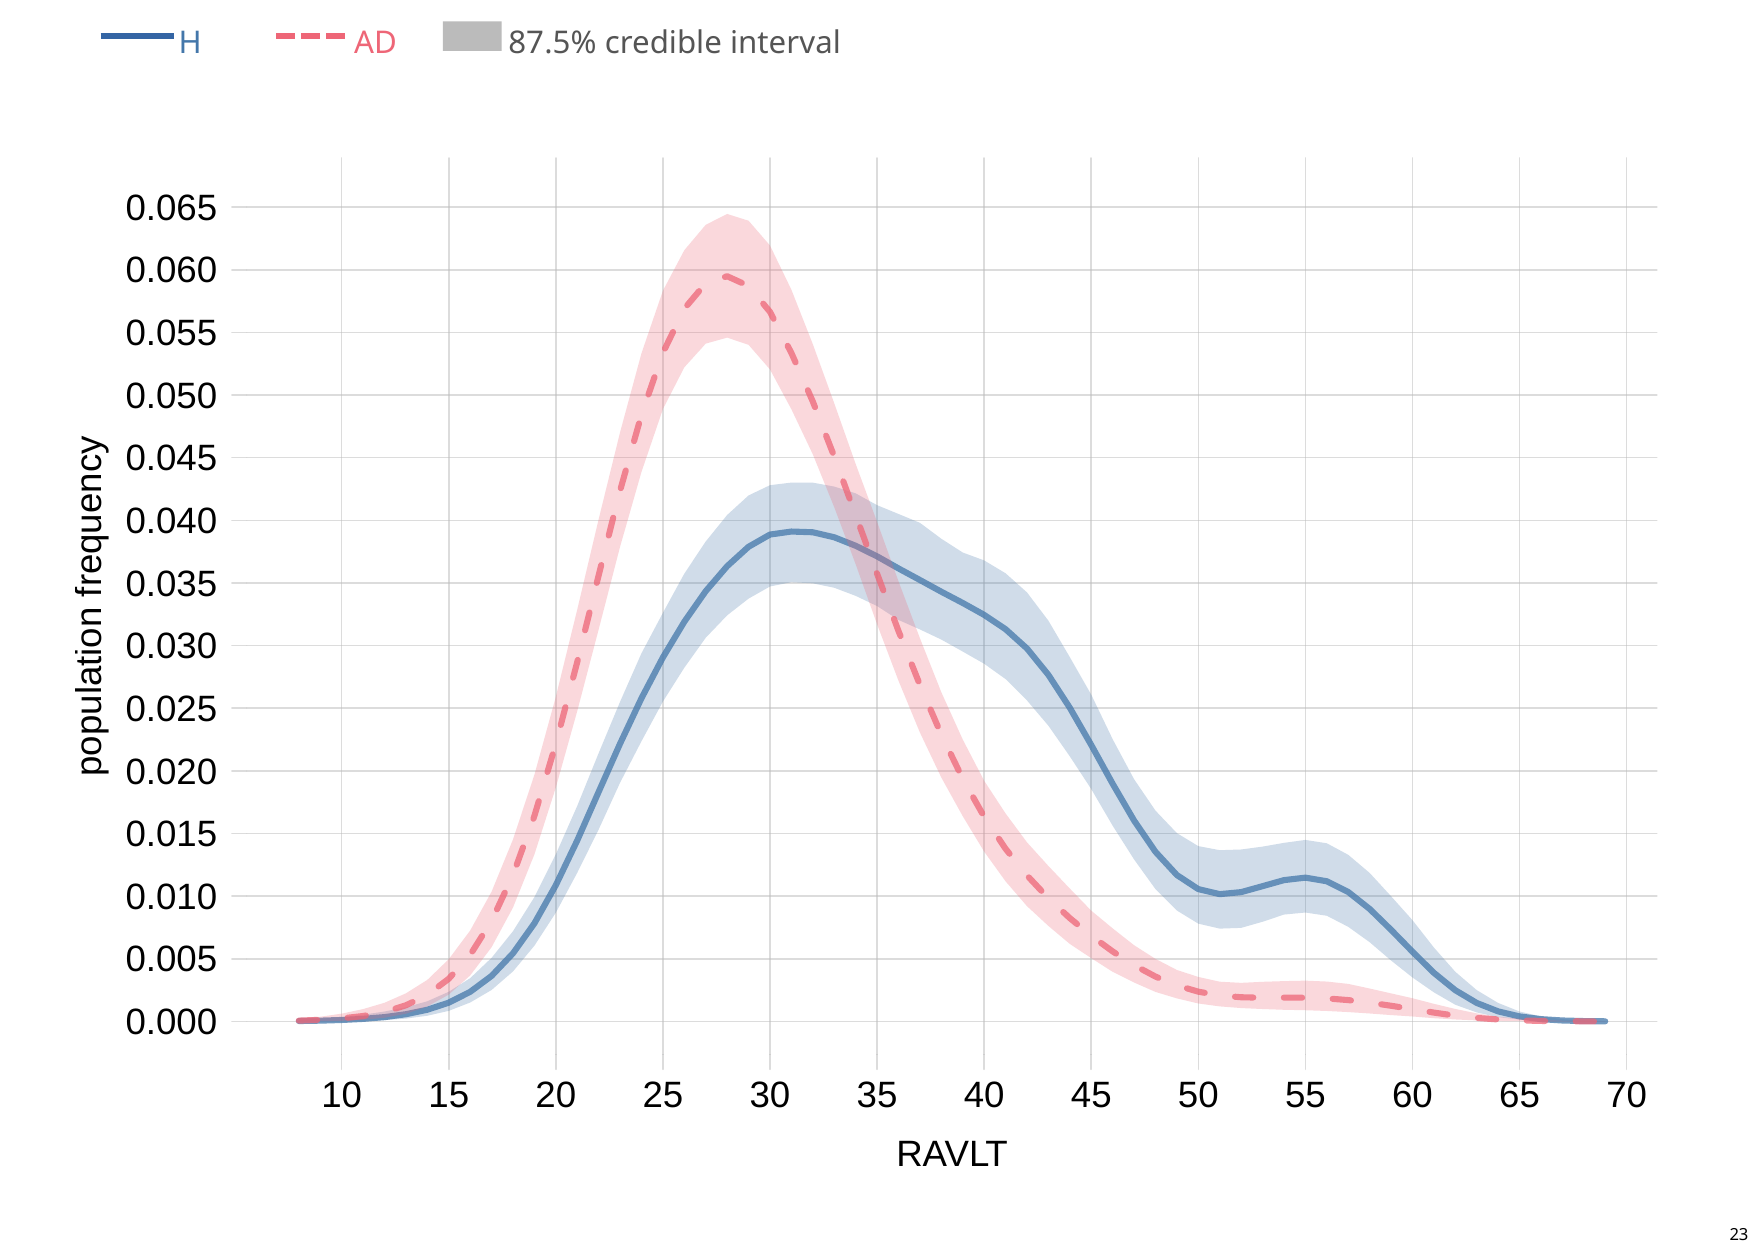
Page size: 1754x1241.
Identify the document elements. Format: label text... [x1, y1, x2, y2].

text_box H [163, 13, 251, 60]
text_box AD [339, 13, 414, 60]
picture [38, 4, 1751, 1216]
text_box [442, 21, 493, 51]
text_box 87.5% credible interval [493, 13, 841, 60]
